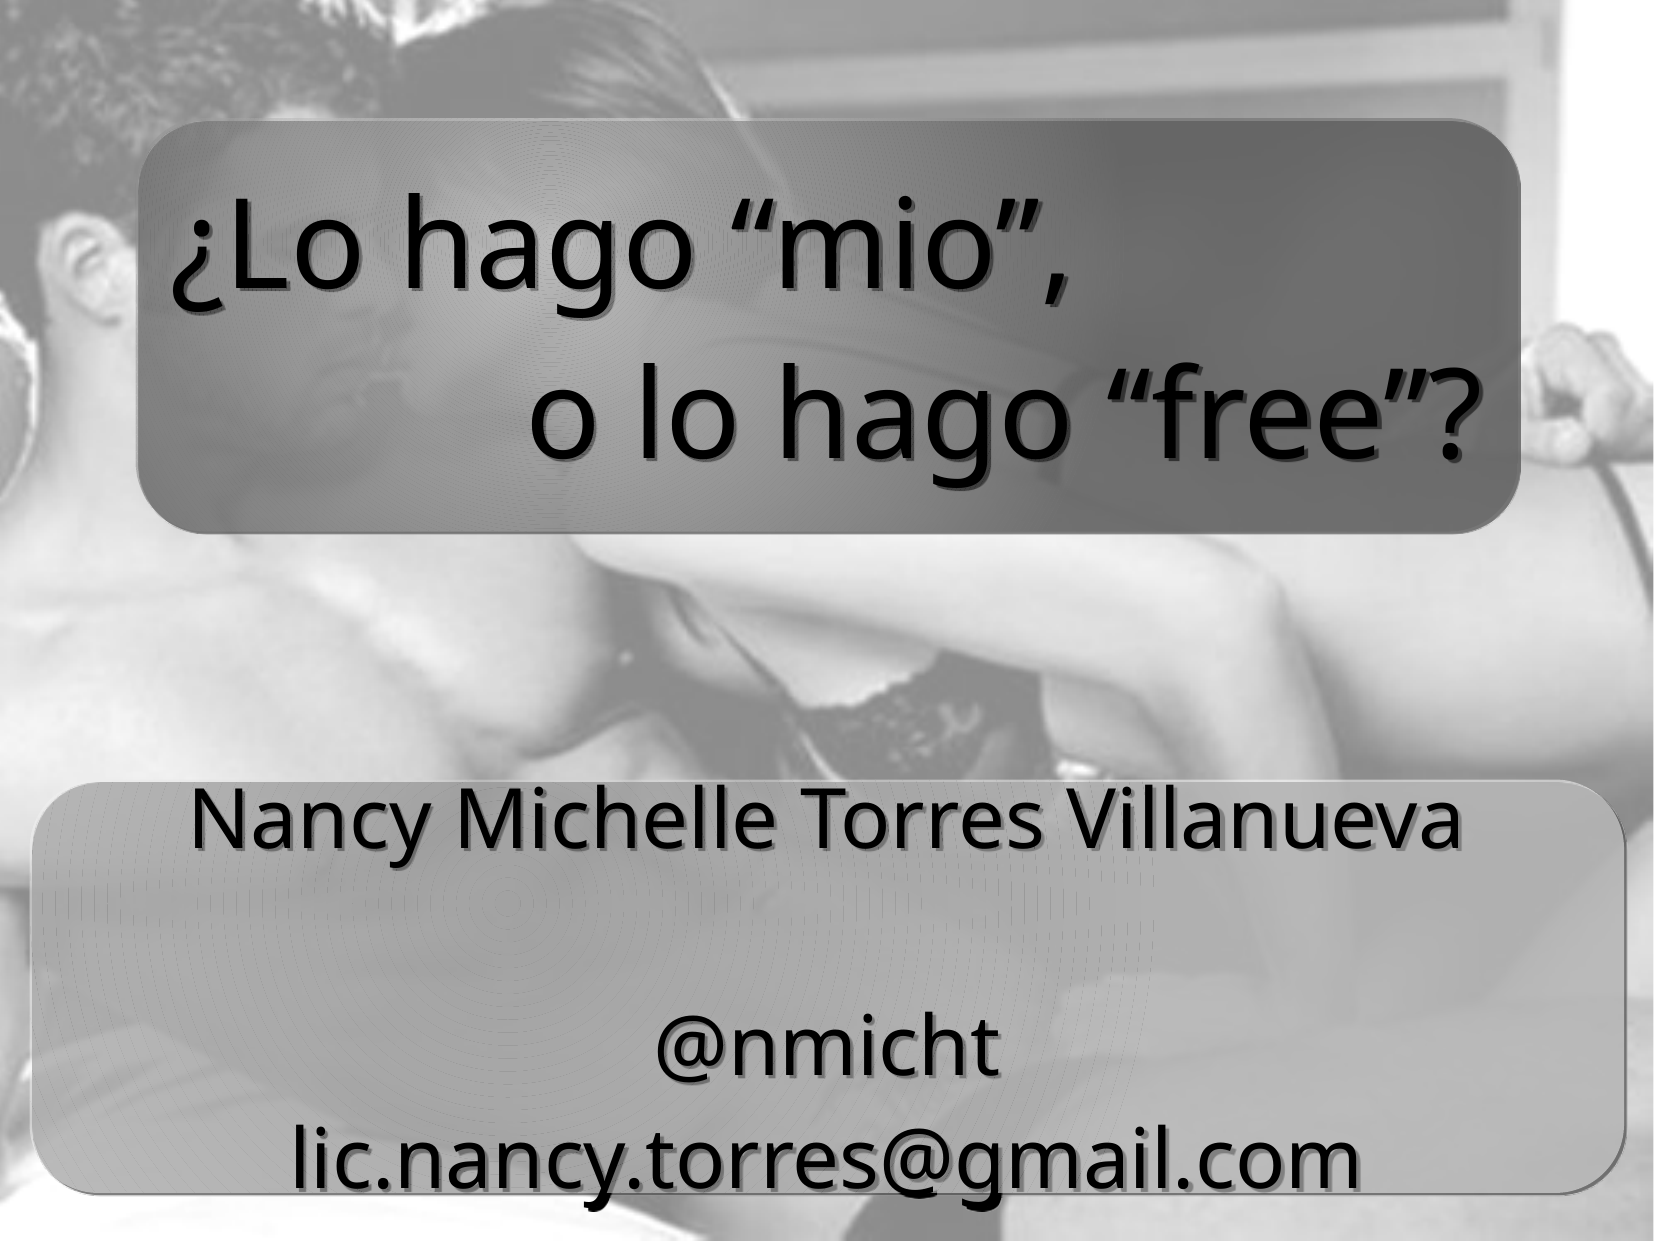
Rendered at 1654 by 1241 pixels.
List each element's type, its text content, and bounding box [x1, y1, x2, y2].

picture [0, 0, 1654, 1241]
text_box Nancy Michelle Torres Villanueva @nmicht lic.nancy.torres@gmail.com [29, 779, 1625, 1193]
text_box ¿Lo hago “mio”, o lo hago “free”? [135, 118, 1518, 532]
